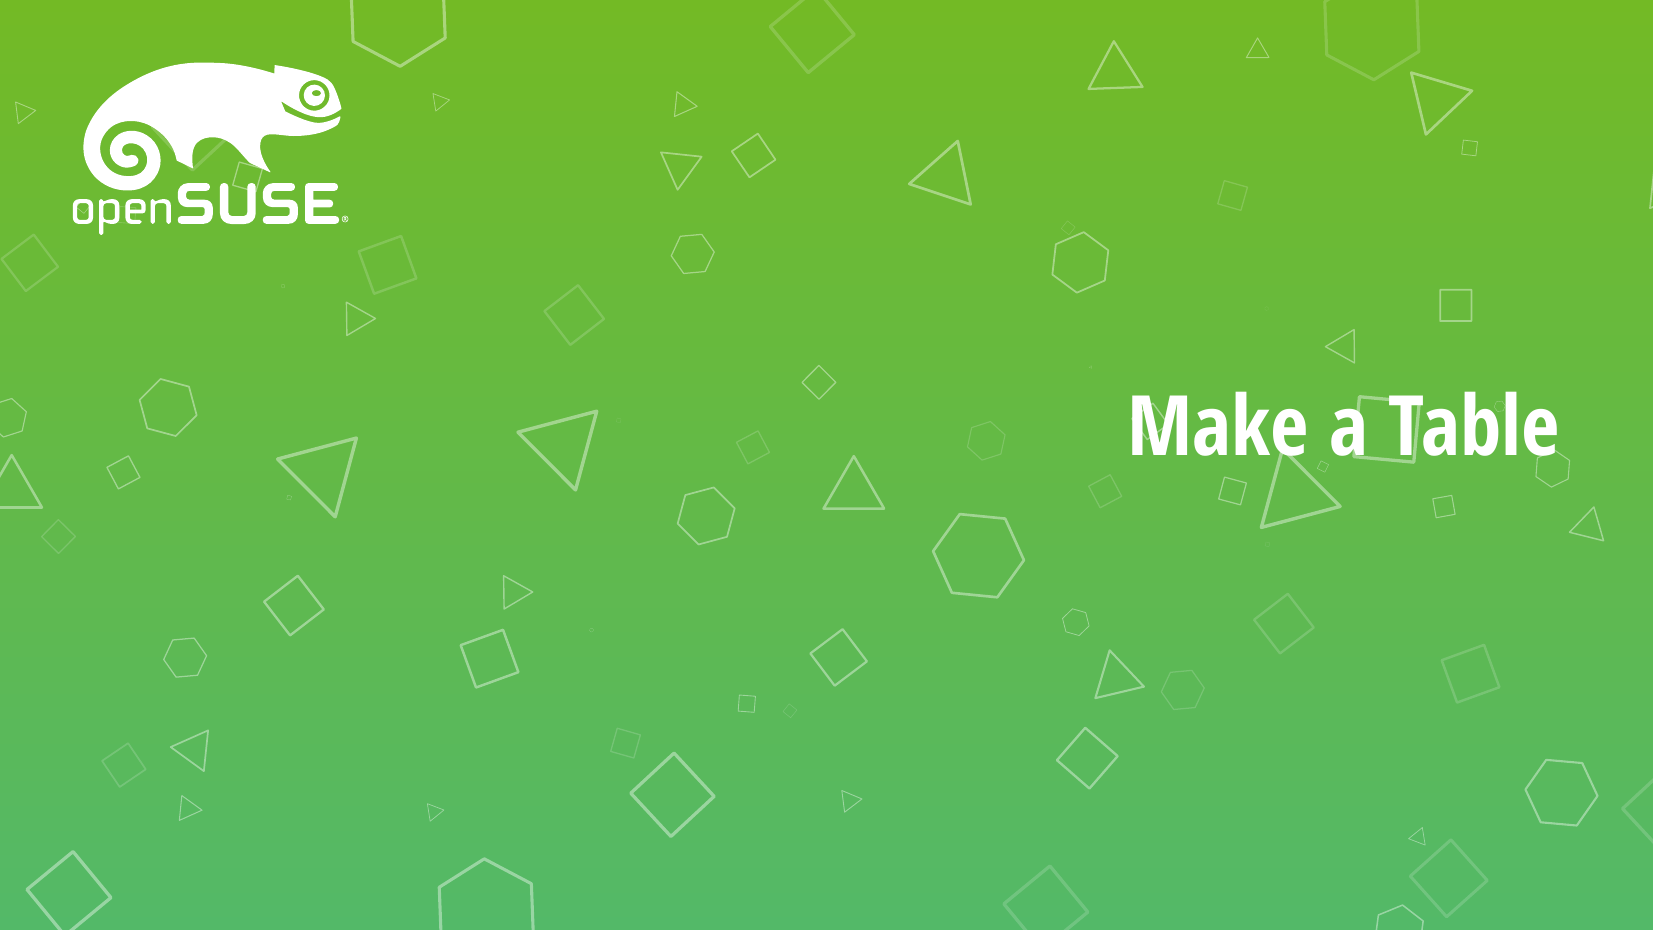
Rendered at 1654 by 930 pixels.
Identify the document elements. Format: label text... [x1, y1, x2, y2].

title Make a Table [600, 119, 1561, 480]
